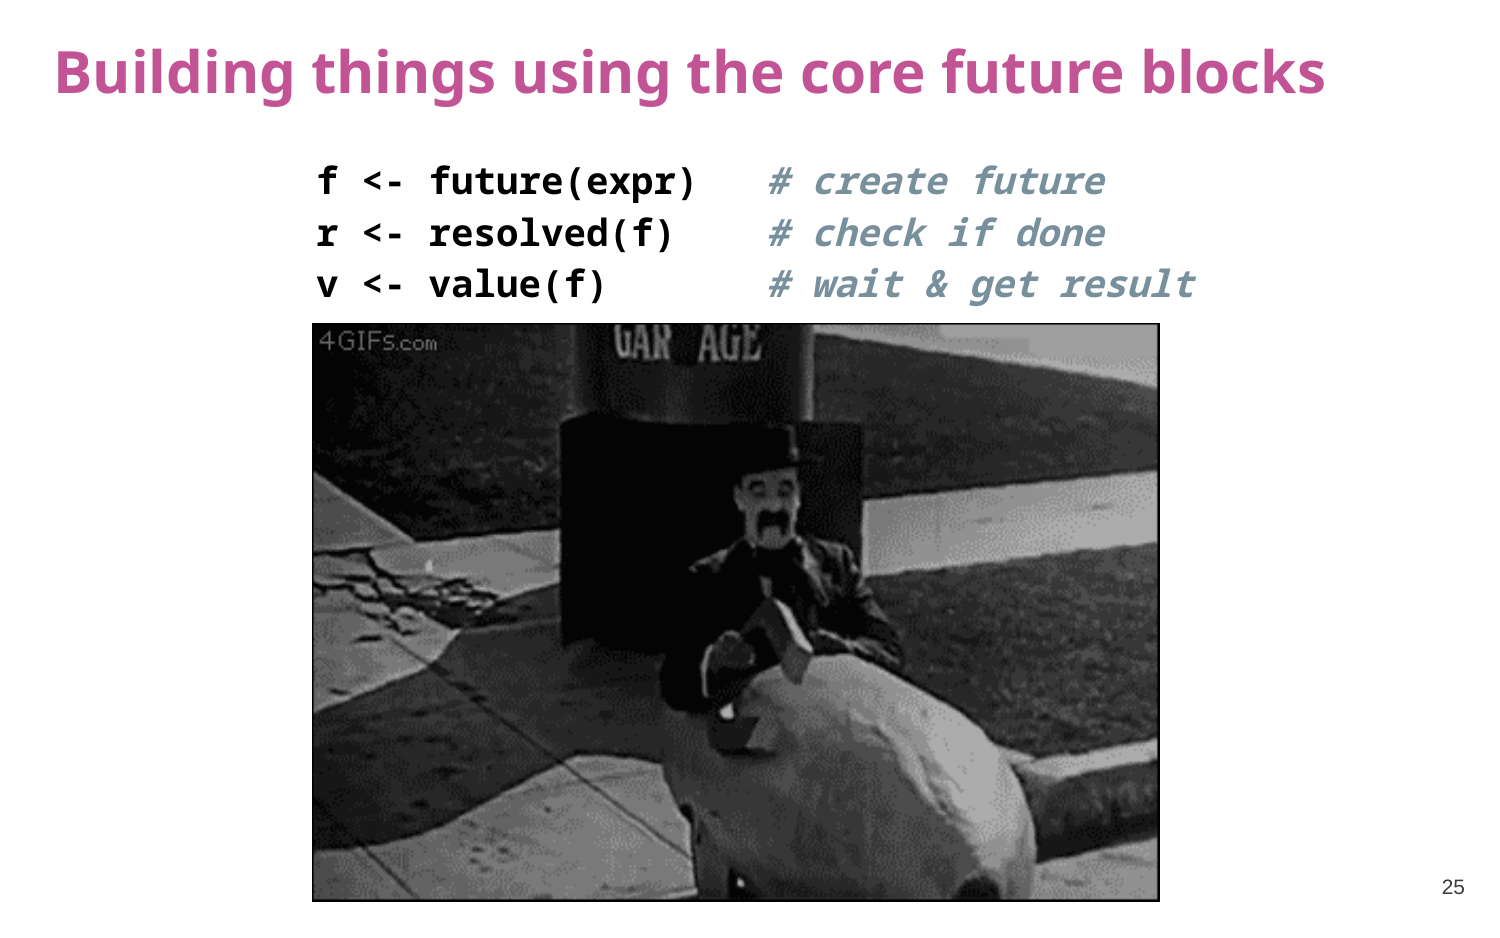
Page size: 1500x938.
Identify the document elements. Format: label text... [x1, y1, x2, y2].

slide_number <number> [1389, 849, 1480, 922]
list f <- future(expr) # create future r <- resolved(f) # check if done v <- value(f) # wait & get result [301, 135, 1215, 324]
title Building things using the core future blocks [38, 20, 1463, 136]
picture [312, 323, 1160, 902]
